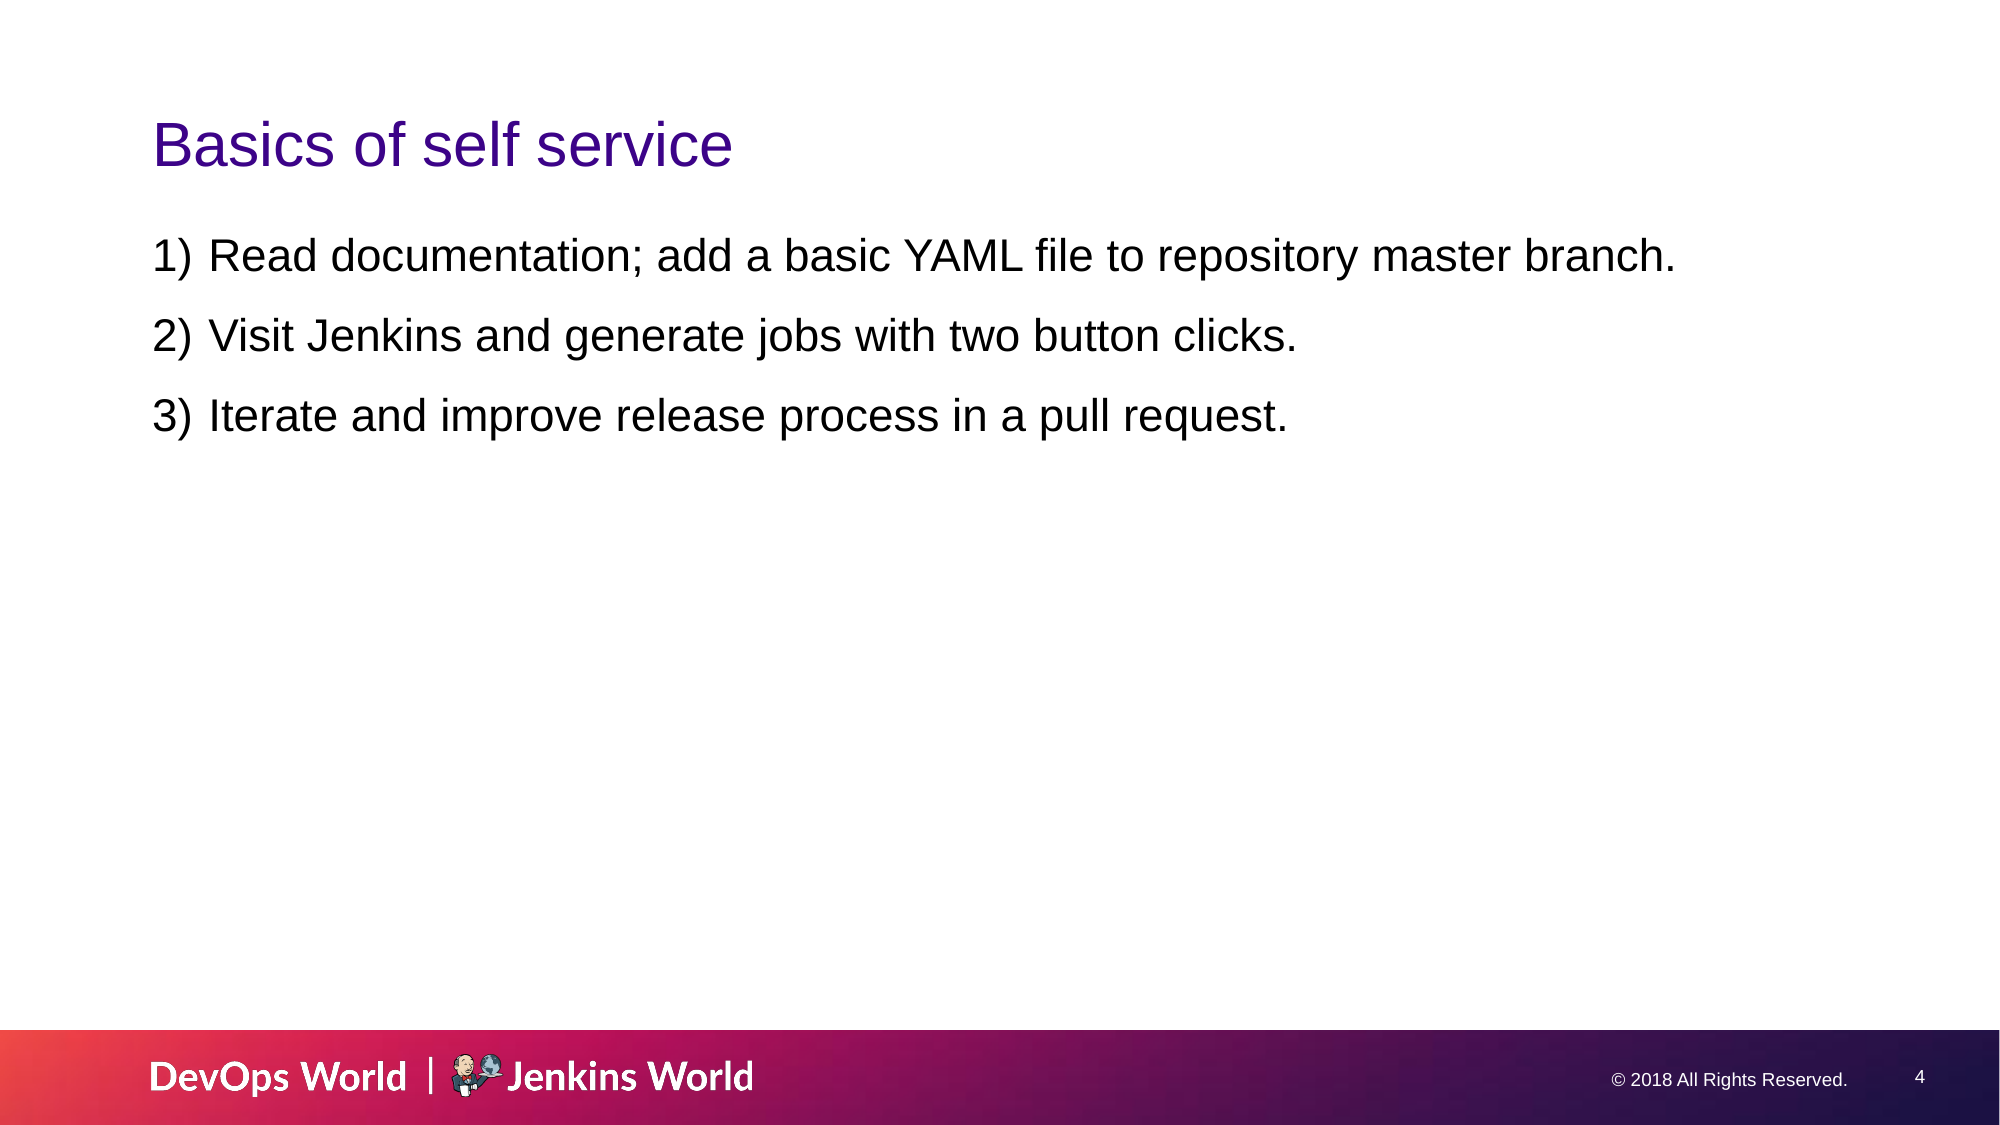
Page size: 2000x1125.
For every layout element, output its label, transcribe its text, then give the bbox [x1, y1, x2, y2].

list Read documentation; add a basic YAML file to repository master branch. Visit Jenkins and generate jobs with two button clicks. Iterate and improve release process in a pull request. [152, 225, 1848, 975]
picture [0, 1030, 2000, 1125]
title Basics of self service [152, 60, 1848, 180]
